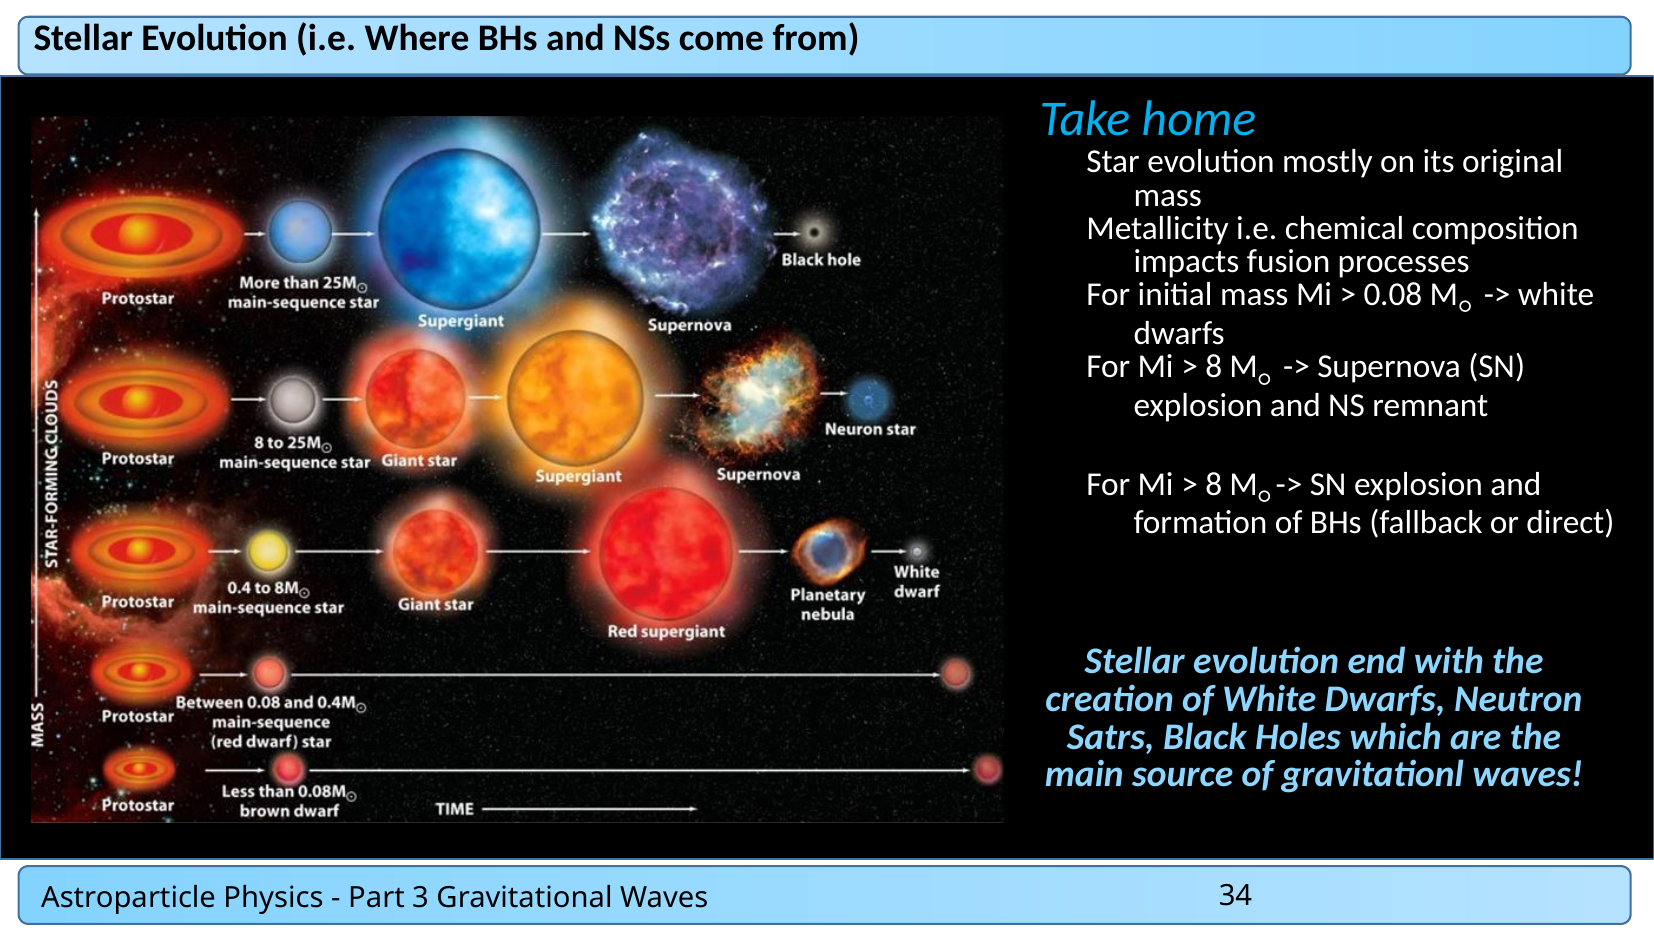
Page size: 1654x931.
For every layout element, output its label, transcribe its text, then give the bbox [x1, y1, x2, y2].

picture [30, 116, 1004, 823]
text_box [1218, 924, 1604, 931]
text_box Stellar Evolution (i.e. Where BHs and NSs come from) [18, 15, 1583, 76]
text_box [0, 76, 1654, 859]
text_box Stellar evolution end with the creation of White Dwarfs, Neutron Satrs, Black Holes which are the main source of gravitationl waves! [1021, 637, 1607, 924]
text_box Take home Star evolution mostly on its original mass Metallicity i.e. chemical composition impacts fusion processes For initial mass Mi > 0.08 M○ -> white dwarfs For Mi > 8 M○ -> Supernova (SN) explosion and NS remnant For Mi > 8 M○ -> SN explosion and formation of BHs (fallback or direct) [1024, 90, 1633, 788]
text_box Astroparticle Physics - Part 3 Gravitational Waves [40, 876, 939, 931]
